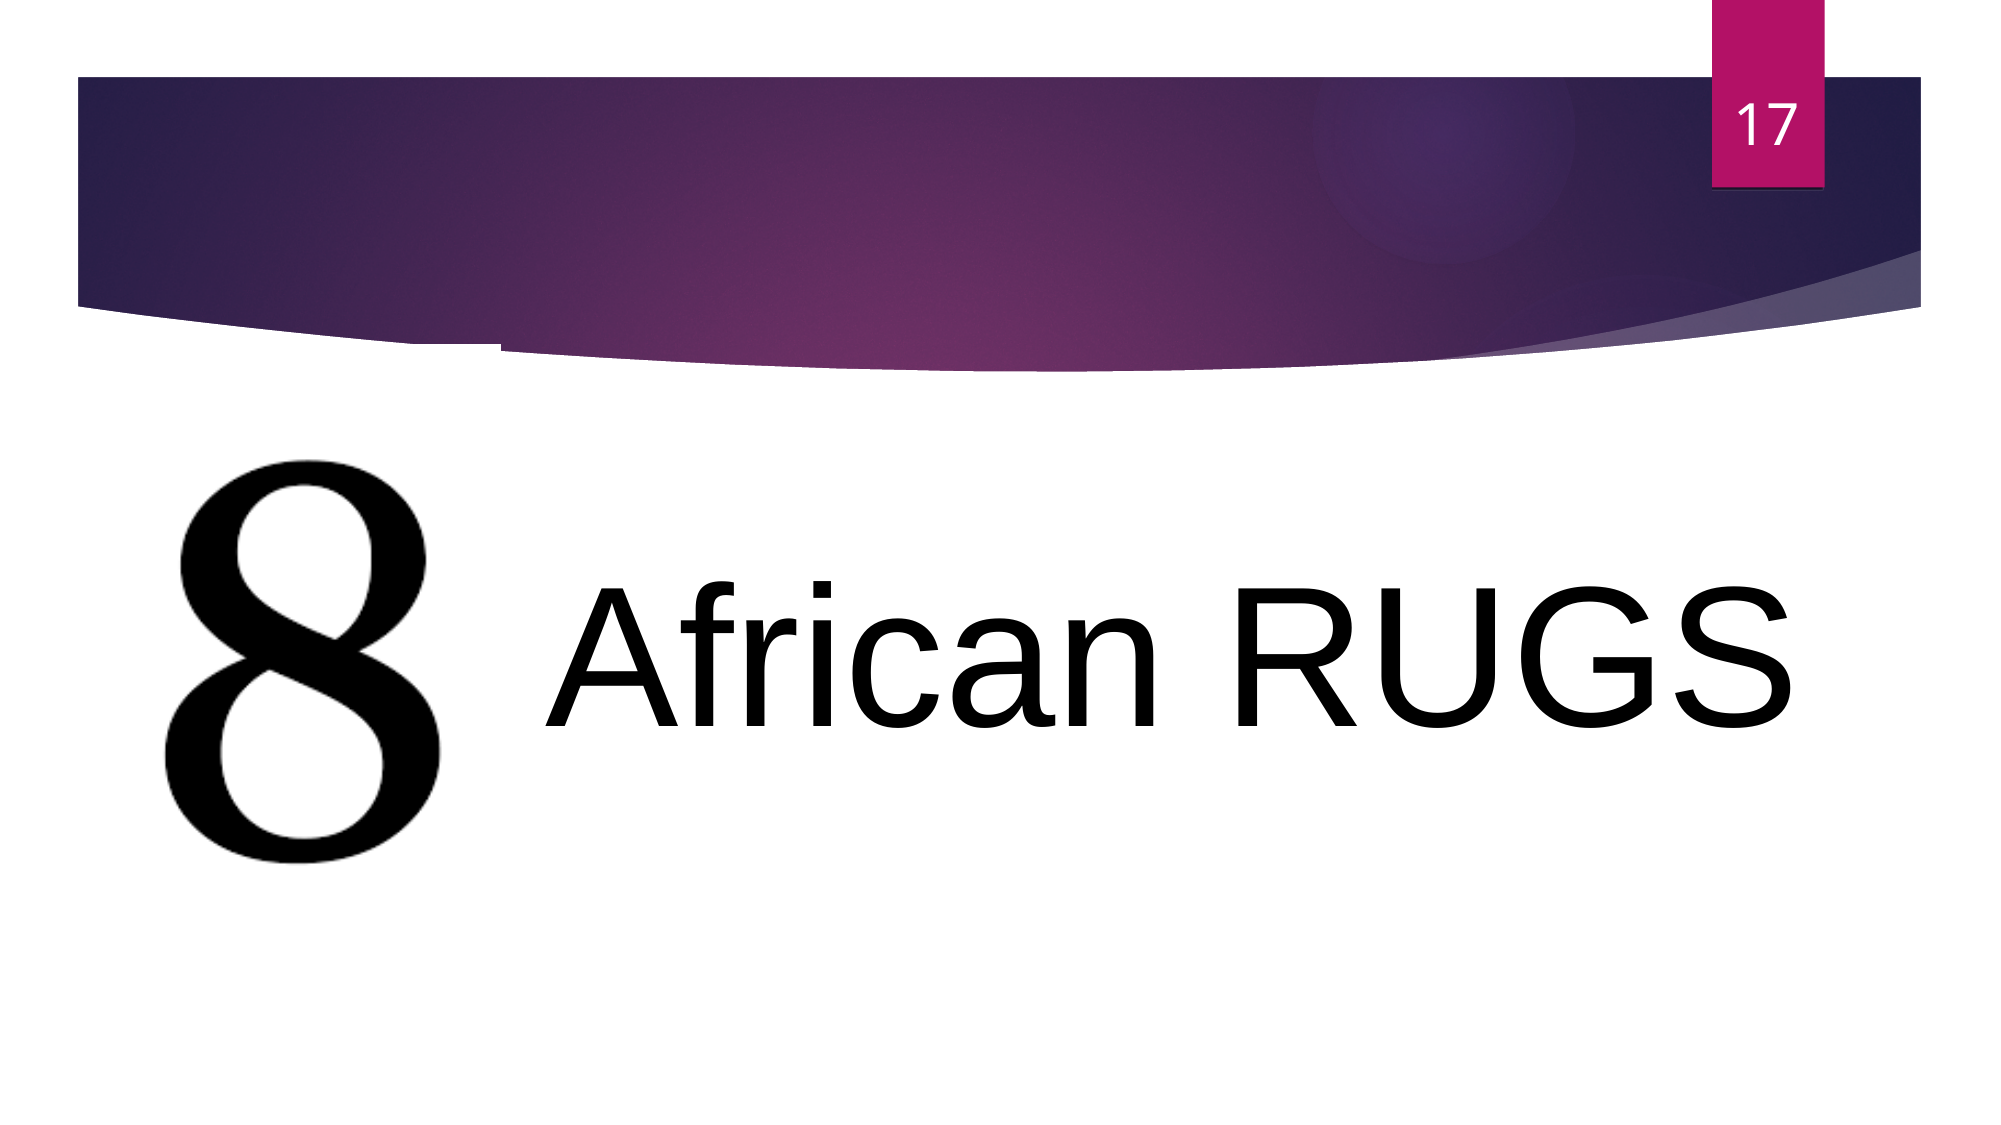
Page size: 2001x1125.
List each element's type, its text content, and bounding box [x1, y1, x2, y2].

text_box African RUGS [530, 538, 1936, 928]
picture [79, 78, 1920, 980]
